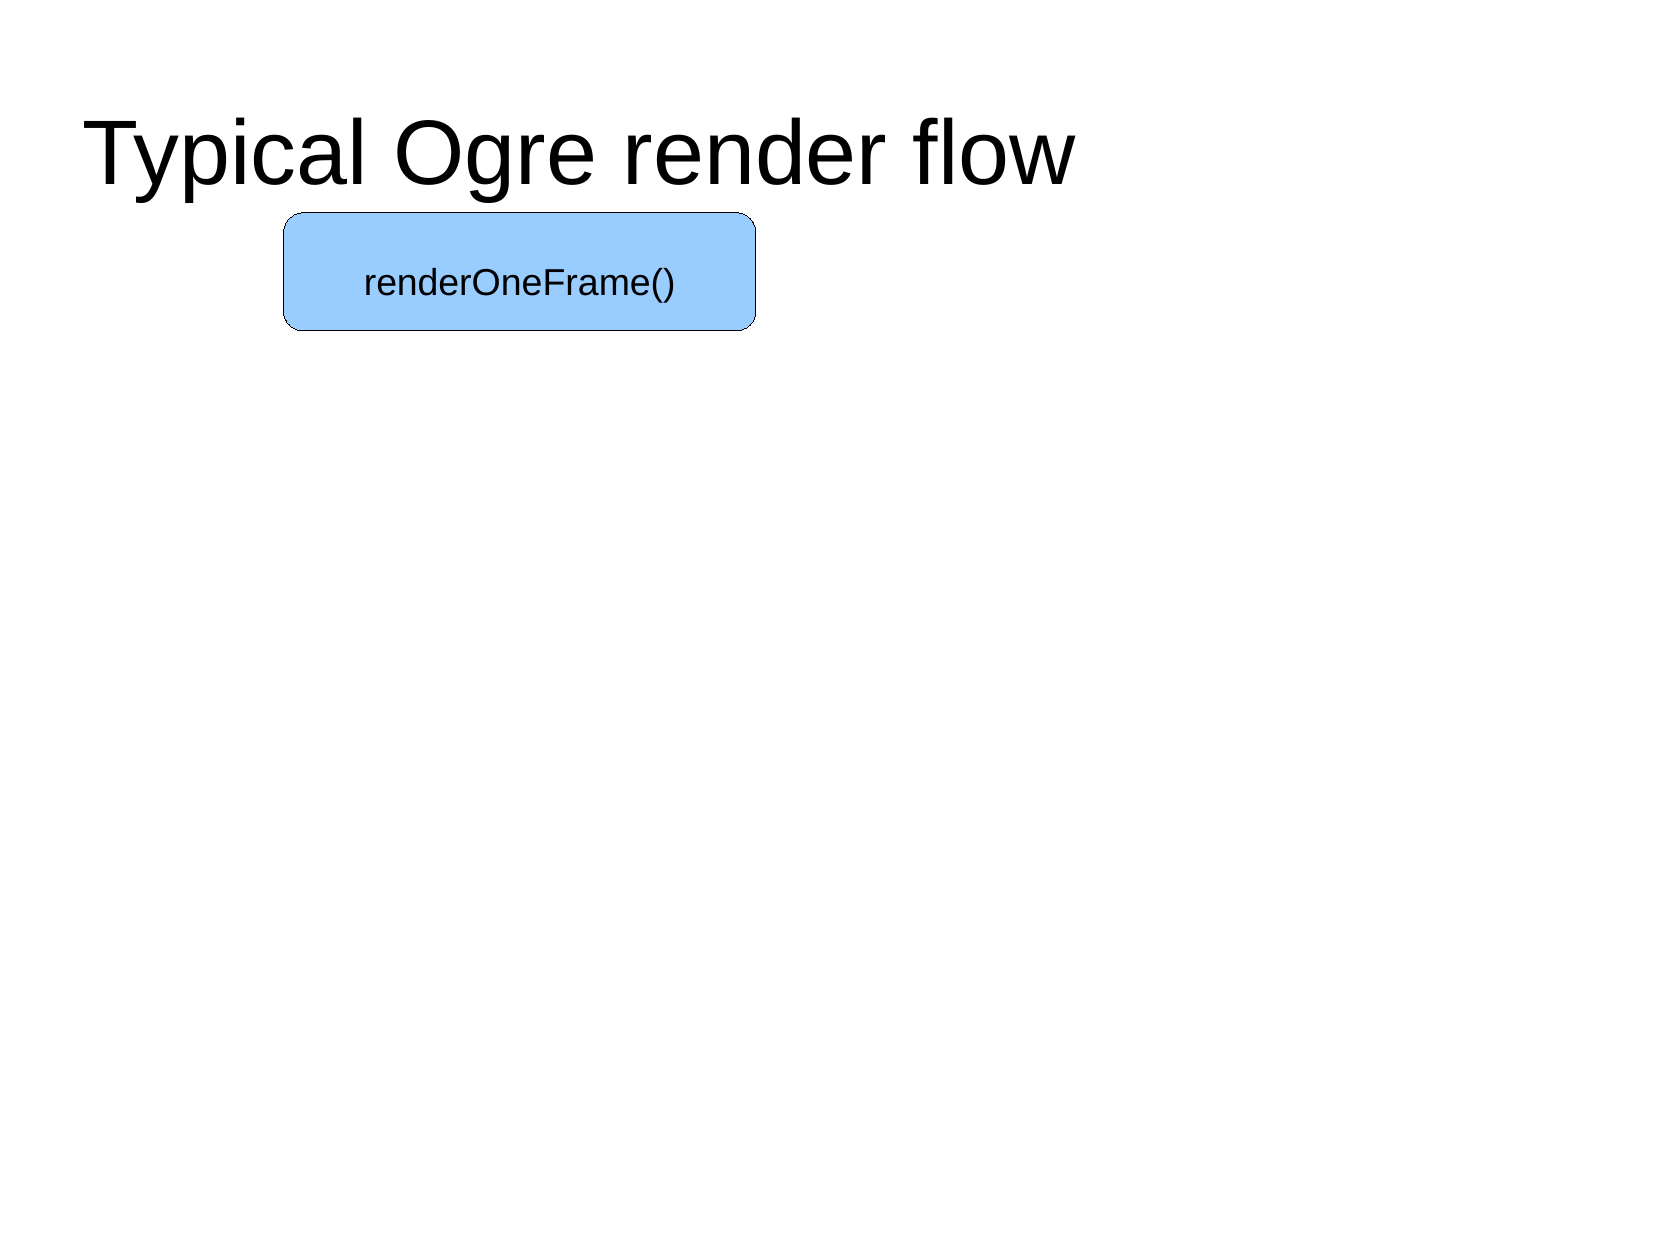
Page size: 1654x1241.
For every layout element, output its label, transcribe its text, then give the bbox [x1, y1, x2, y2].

title Typical Ogre render flow [82, 49, 1571, 257]
text_box renderOneFrame() [283, 212, 756, 331]
